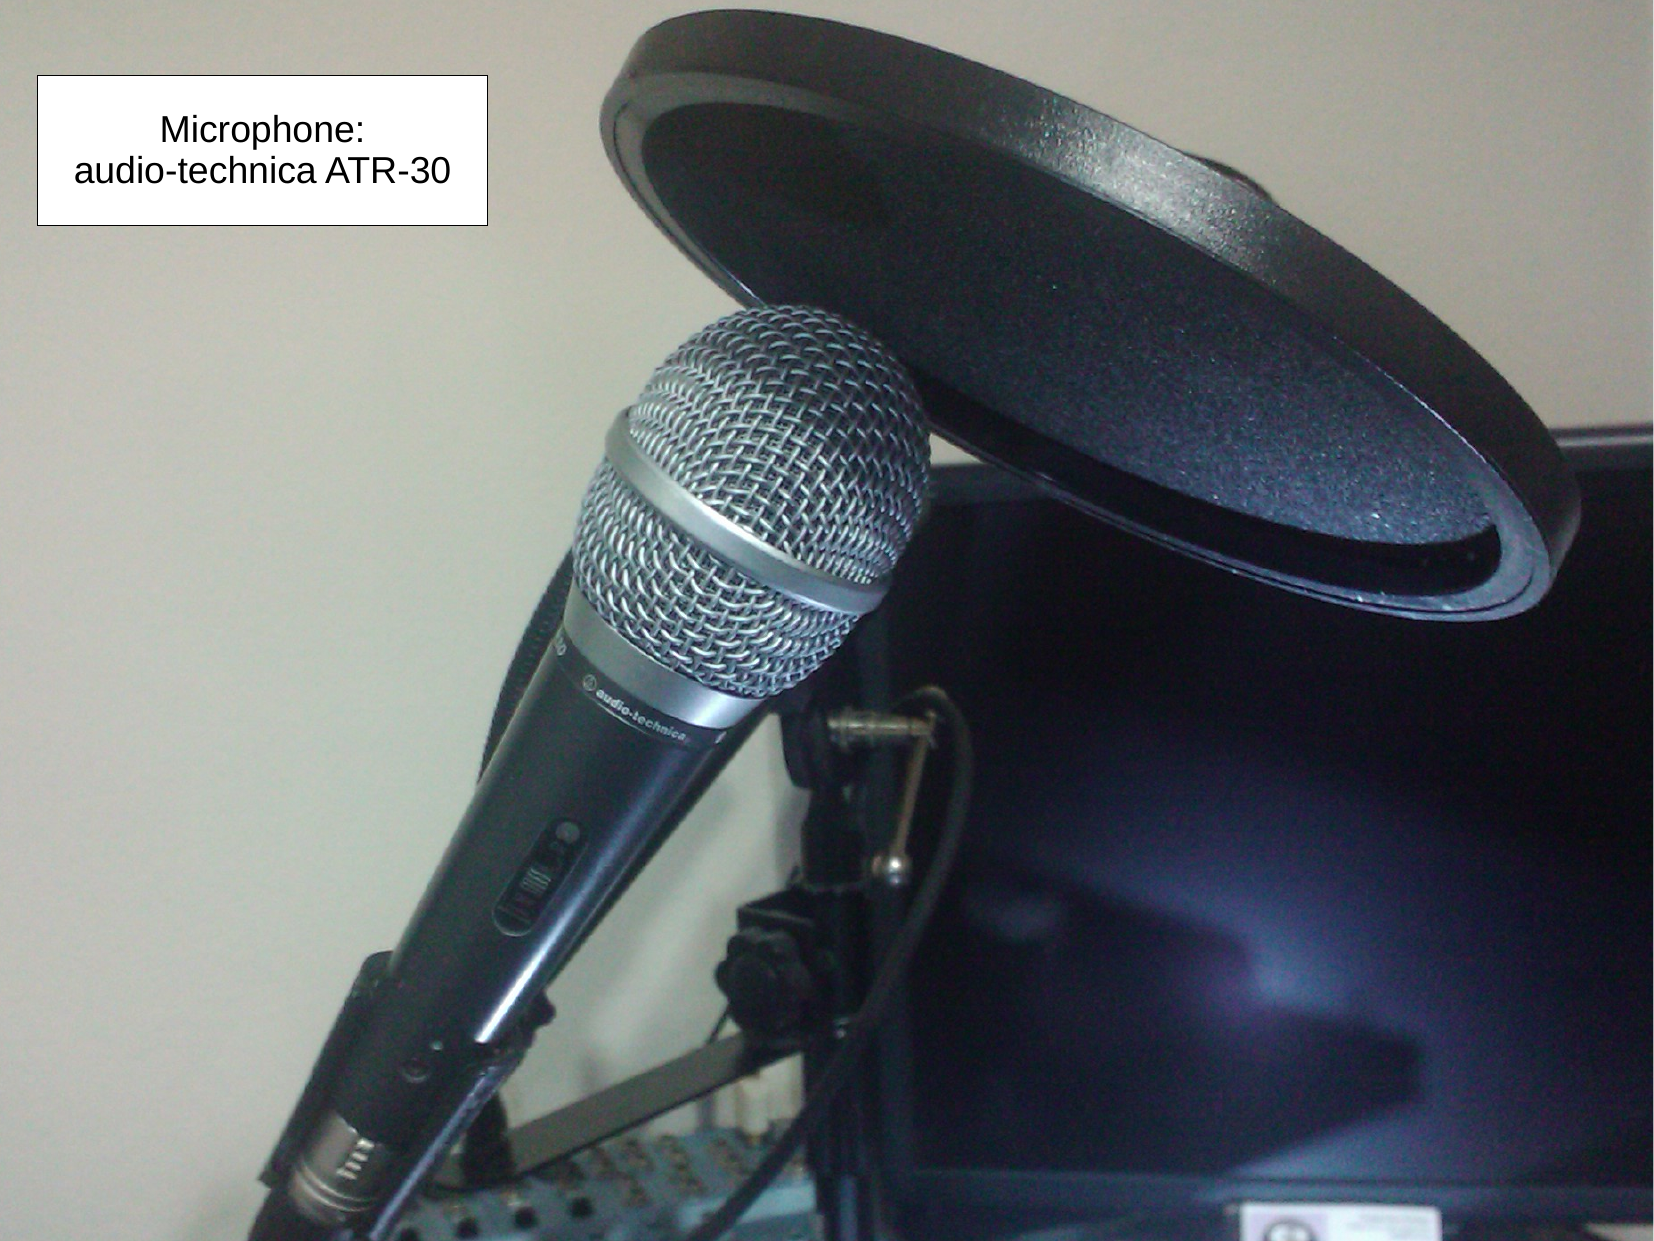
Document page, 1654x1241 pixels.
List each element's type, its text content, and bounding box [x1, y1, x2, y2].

text_box Microphone: audio-technica ATR-30 [37, 75, 488, 226]
picture [0, 0, 1654, 1241]
